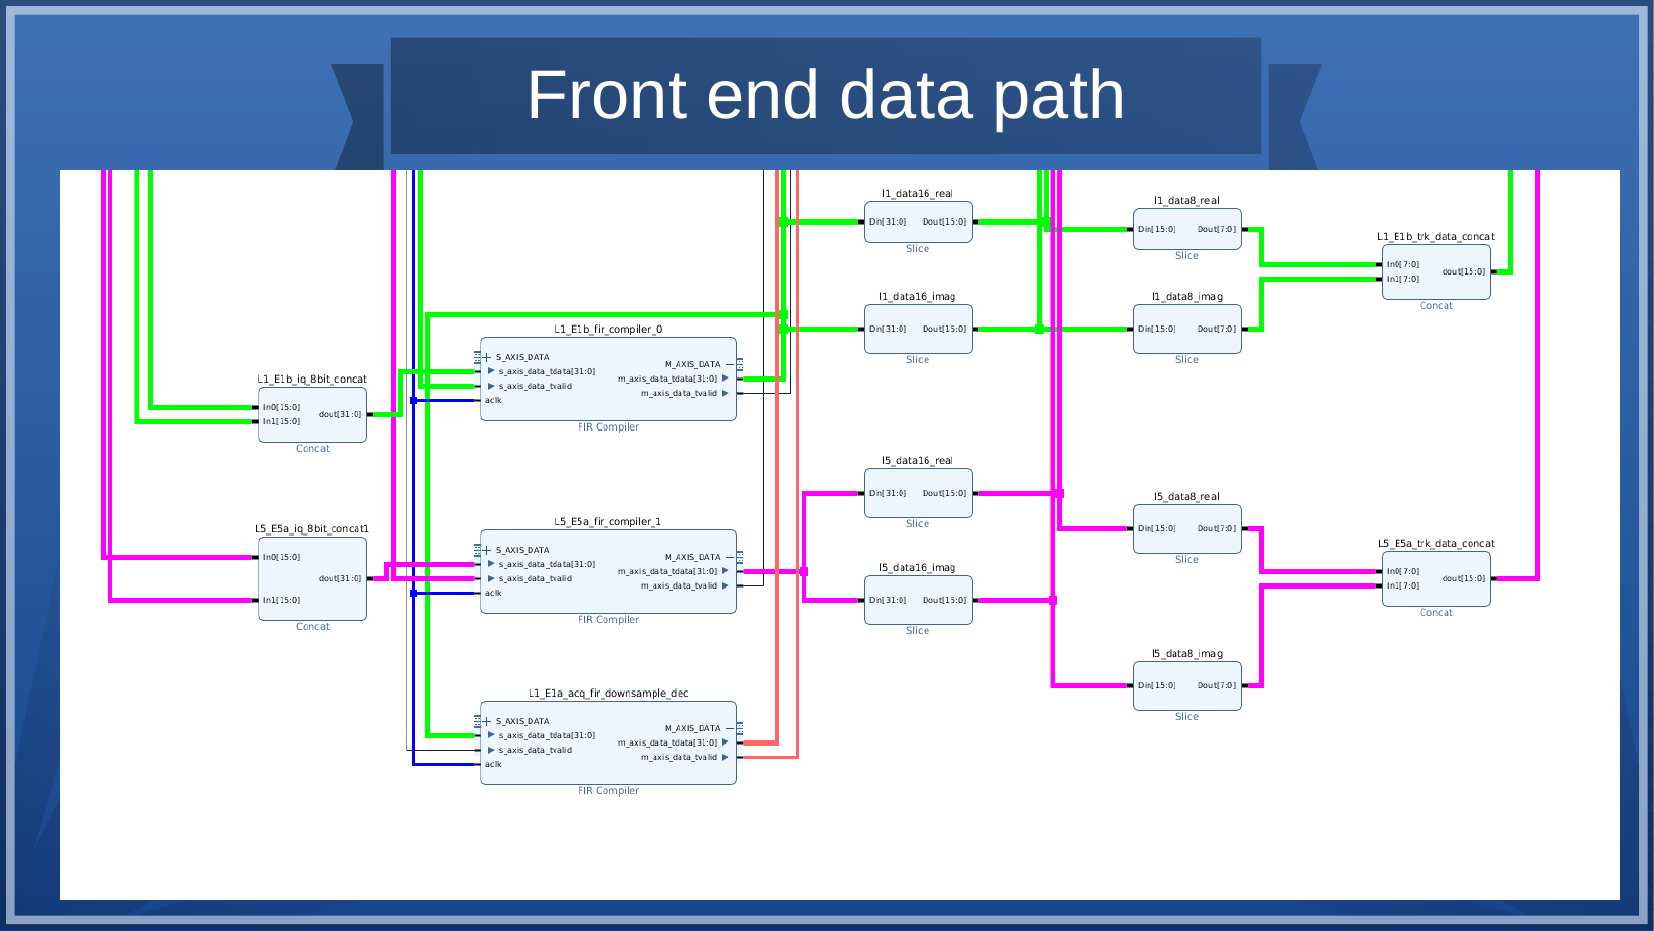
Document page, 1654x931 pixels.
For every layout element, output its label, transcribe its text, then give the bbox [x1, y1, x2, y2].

picture [60, 170, 1620, 901]
title Front end data path [389, 35, 1264, 154]
